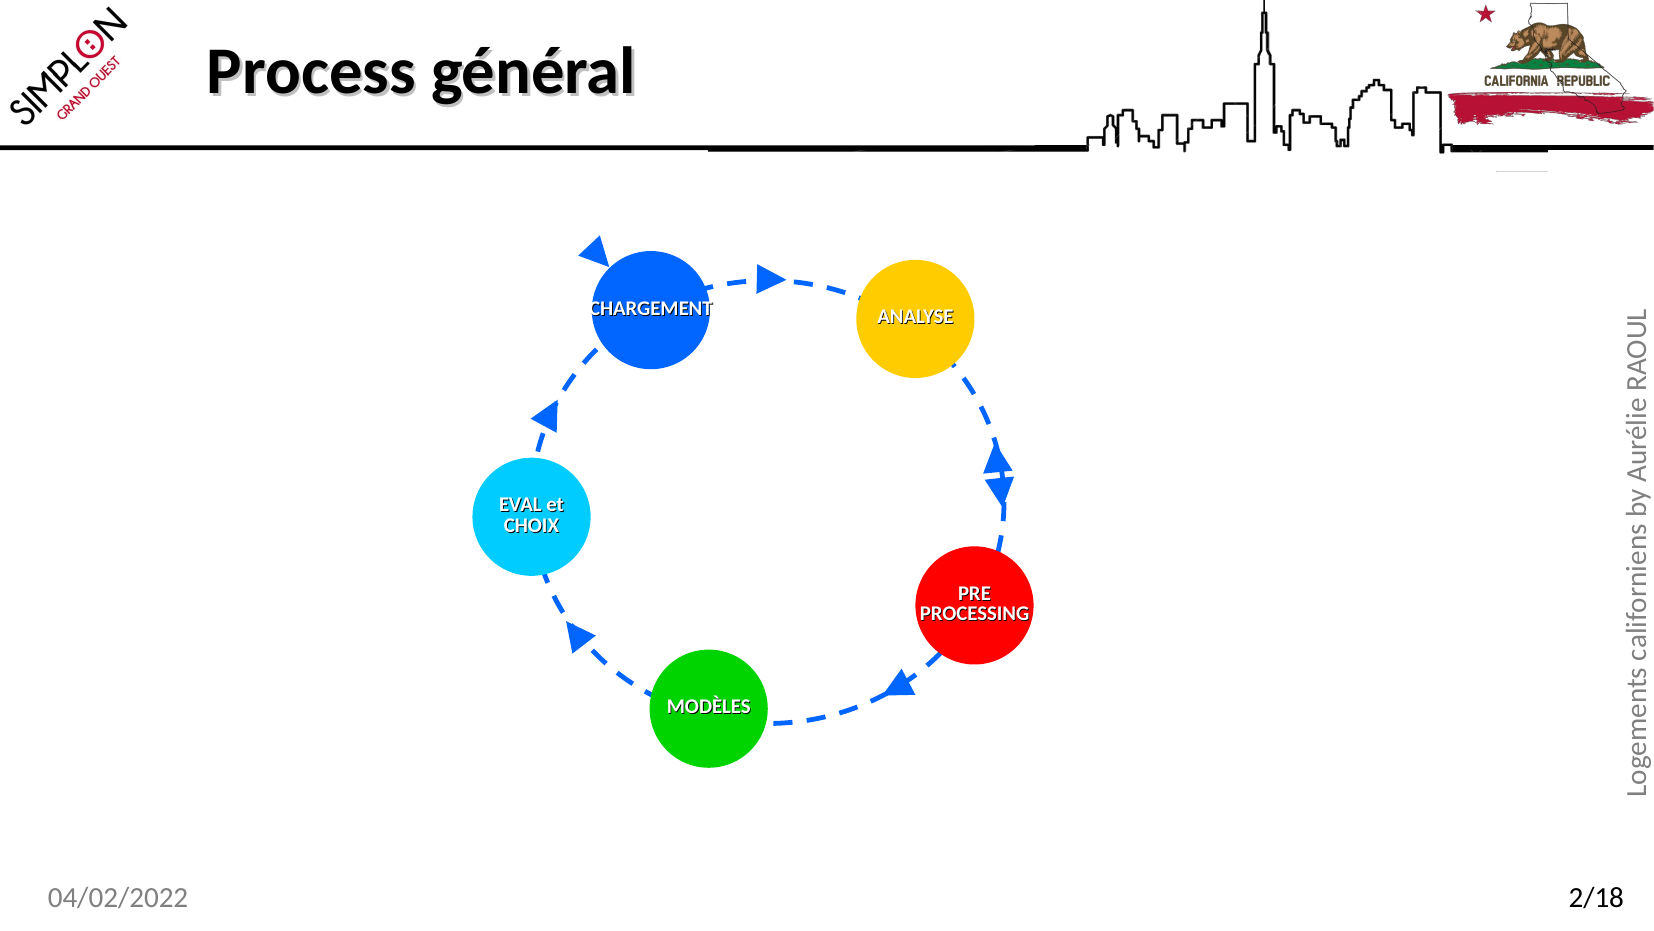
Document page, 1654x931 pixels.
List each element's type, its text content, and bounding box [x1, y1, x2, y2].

title Process général [206, 24, 1447, 129]
text_box ANALYSE [856, 259, 975, 379]
text_box CHARGEMENT [591, 251, 710, 370]
picture [708, 0, 1654, 172]
text_box EVAL et CHOIX [472, 457, 591, 576]
text_box [578, 235, 610, 268]
text_box PRE PROCESSING [915, 546, 1034, 665]
picture [2, 2, 147, 145]
text_box [530, 264, 1015, 724]
text_box MODÈLES [649, 649, 768, 768]
